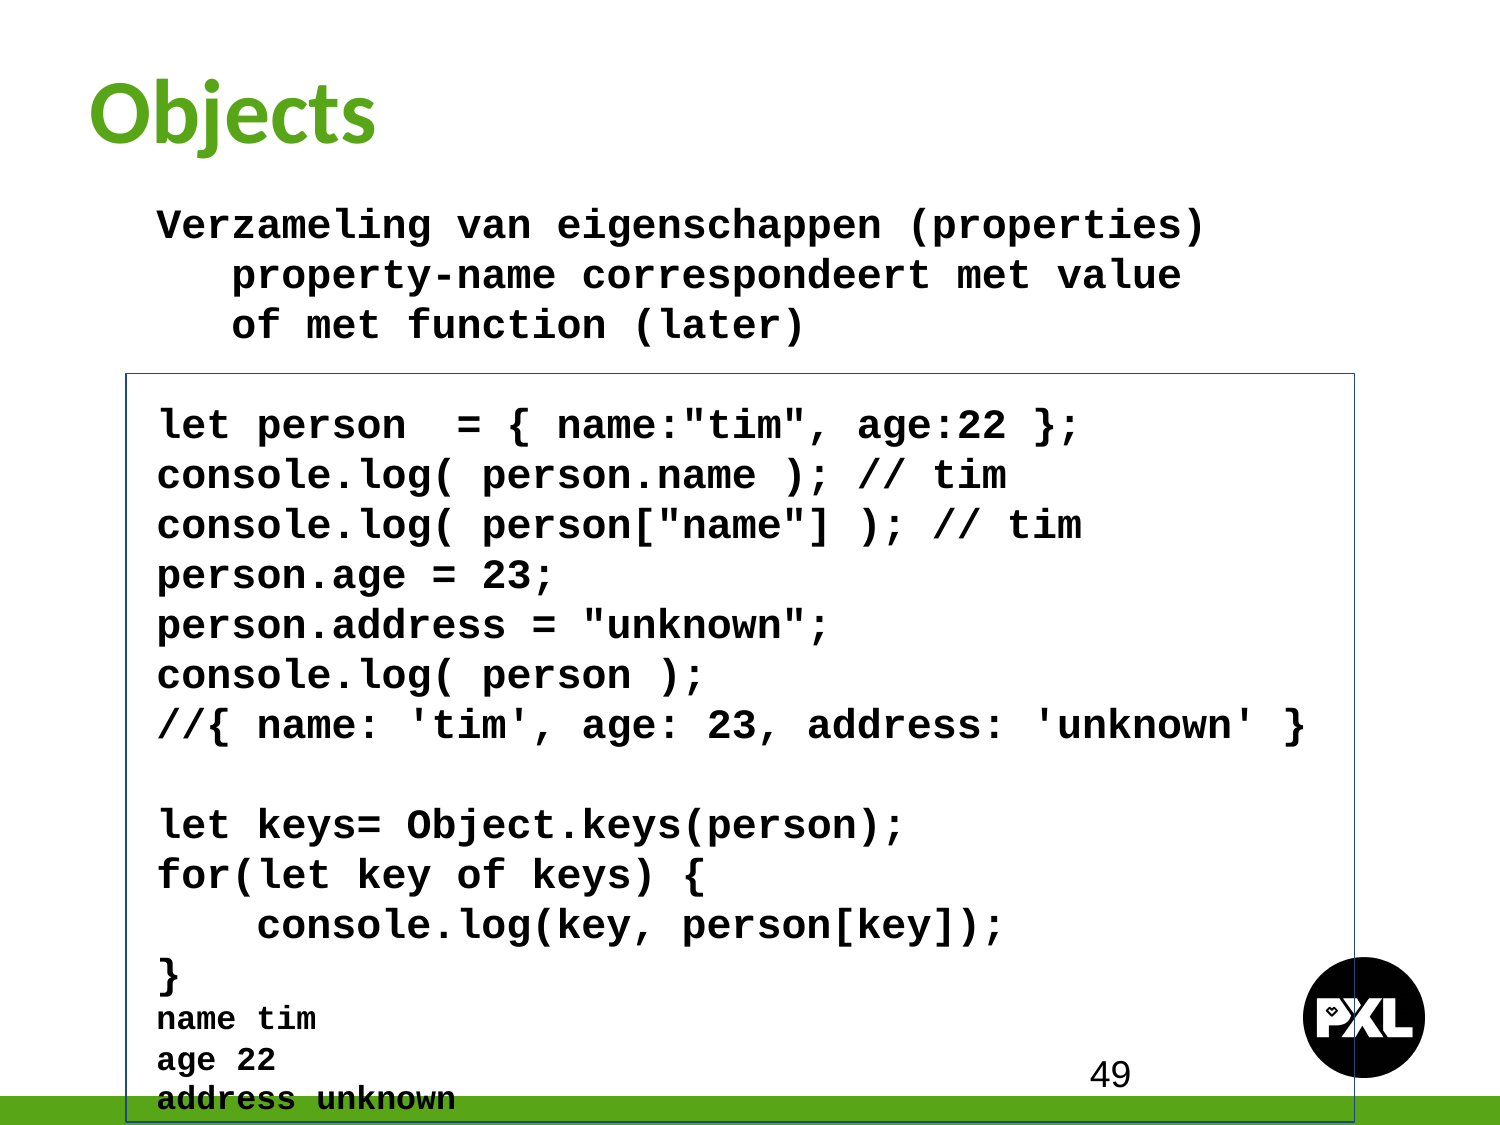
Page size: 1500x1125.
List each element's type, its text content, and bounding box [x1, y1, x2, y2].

text_box Verzameling van eigenschappen (properties) property-name correspondeert met value of met function (later) let person = { name:"tim", age:22 }; console.log( person.name ); // tim console.log( person["name"] ); // tim person.age = 23; person.address = "unknown"; console.log( person ); //{ name: 'tim', age: 23, address: 'unknown' } let keys= Object.keys(person); for(let key of keys) { console.log(key, person[key]); } name tim age 22 address unknown [141, 189, 1500, 1125]
text_box Verzameling van eigenschappen (properties) property-name correspondeert met value of met function (later) let person = { name:"tim", age:22 }; console.log( person.name ); // tim console.log( person["name"] ); // tim person.age = 23; person.address = "unknown"; console.log( person ); //{ name: 'tim', age: 23, address: 'unknown' } let keys= Object.keys(person); for(let key of keys) { console.log(key, person[key]); } name tim age 22 address unknown [141, 374, 1354, 1121]
text_box Objects [75, 45, 1425, 233]
